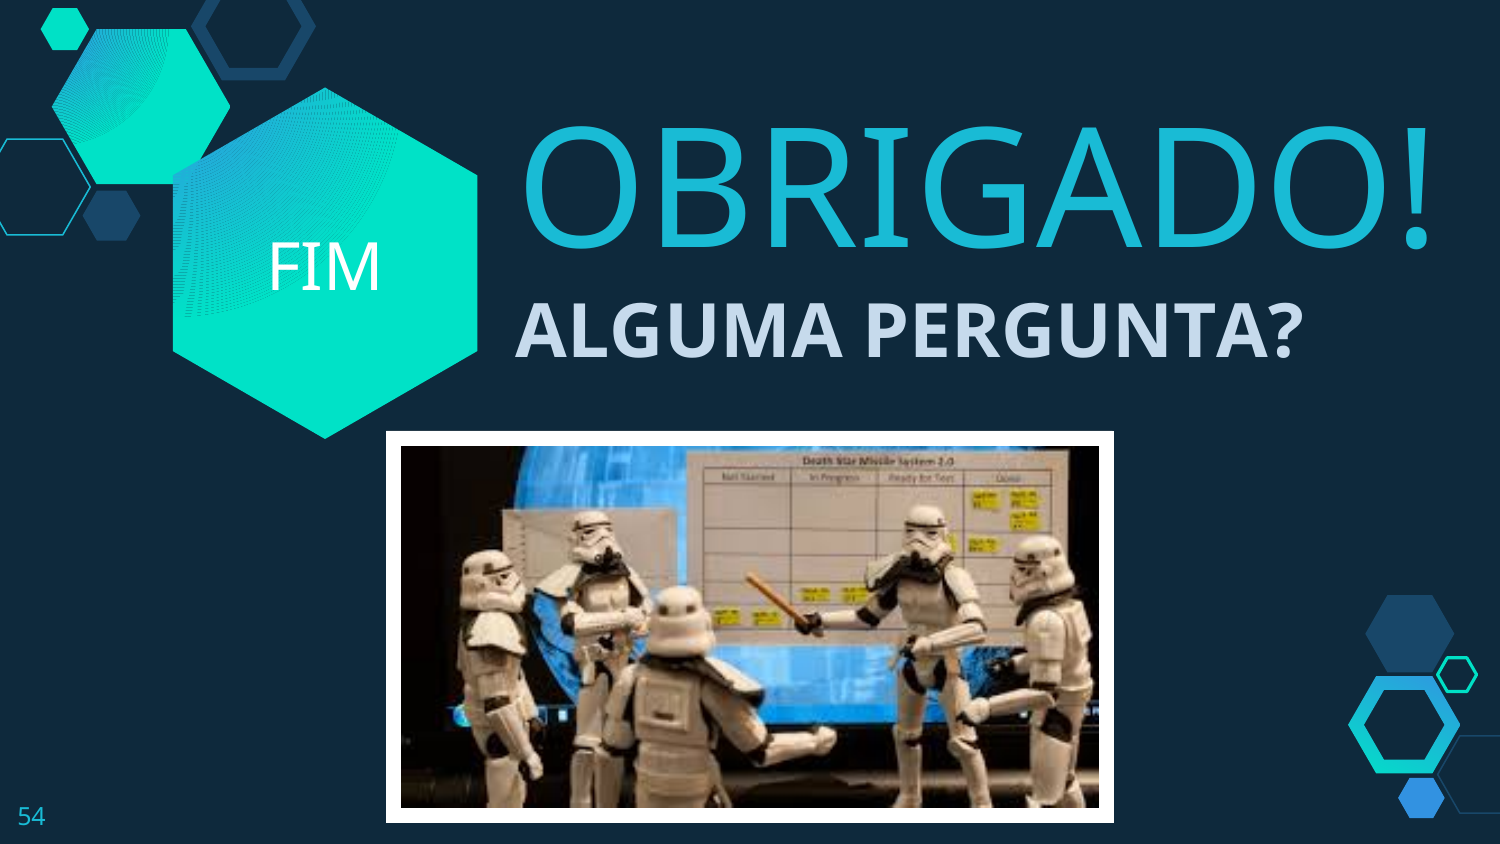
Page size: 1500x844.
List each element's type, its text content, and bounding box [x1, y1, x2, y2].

title Obrigado! [501, 66, 1459, 257]
picture [400, 445, 1100, 808]
text_box 54 [2, 785, 93, 844]
text_box FIM [172, 87, 478, 440]
list Alguma pergunta? [500, 267, 1398, 411]
